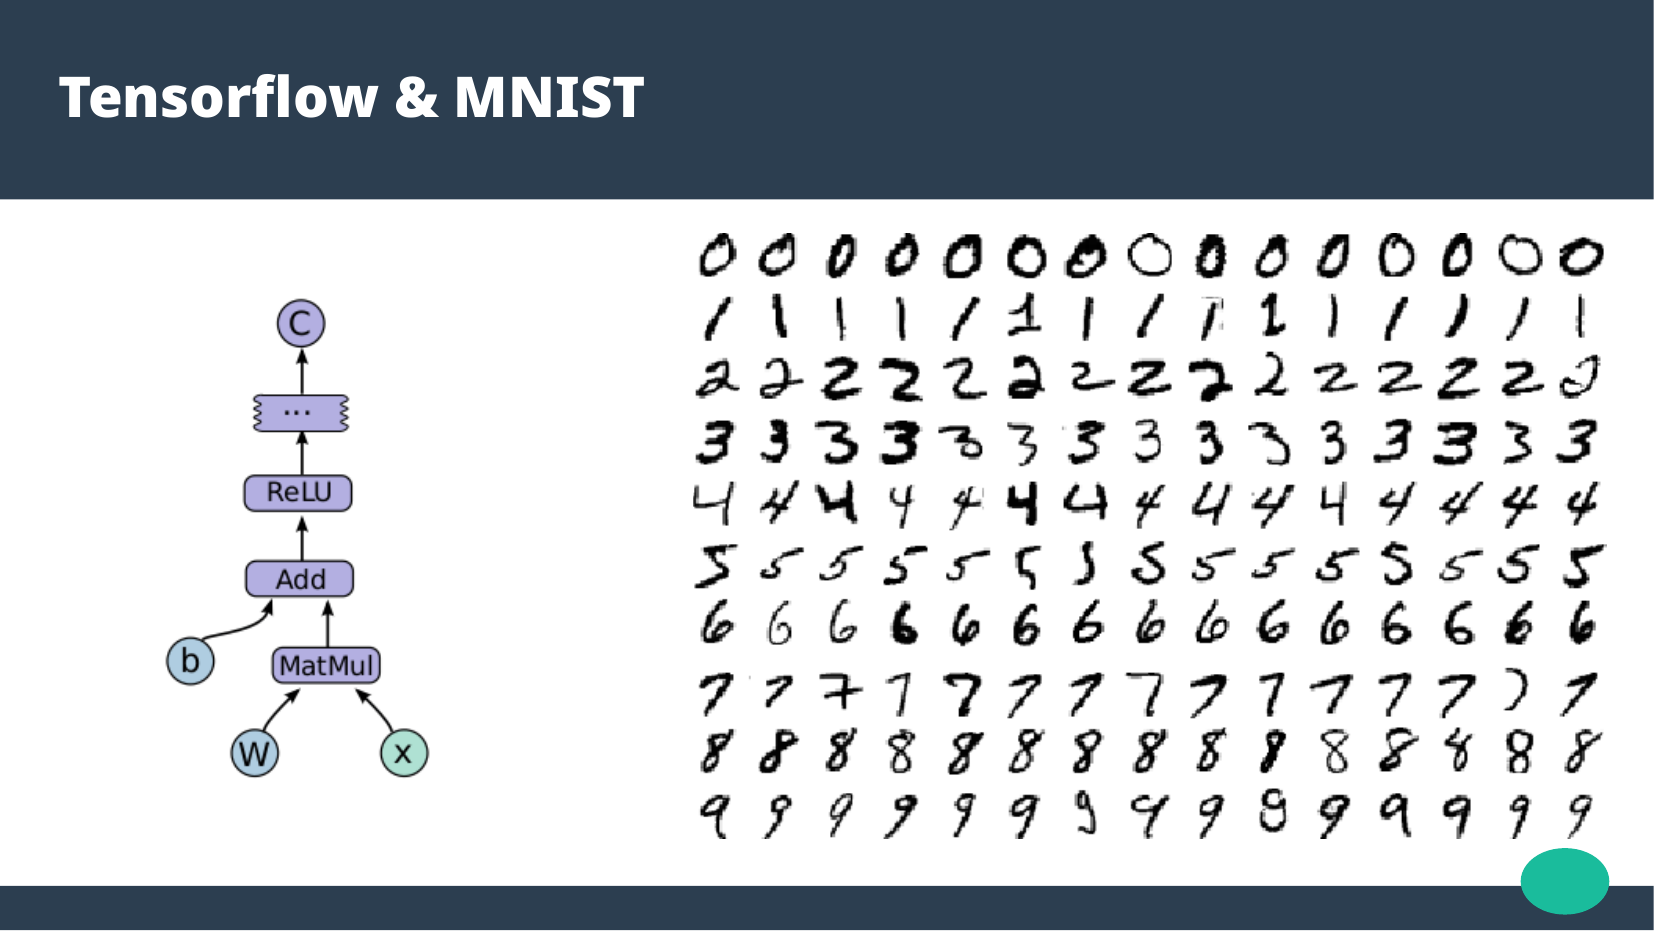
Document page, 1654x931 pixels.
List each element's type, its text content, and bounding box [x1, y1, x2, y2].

picture [97, 296, 497, 804]
title Tensorflow & MNIST [59, 37, 1595, 155]
picture [693, 233, 1607, 839]
